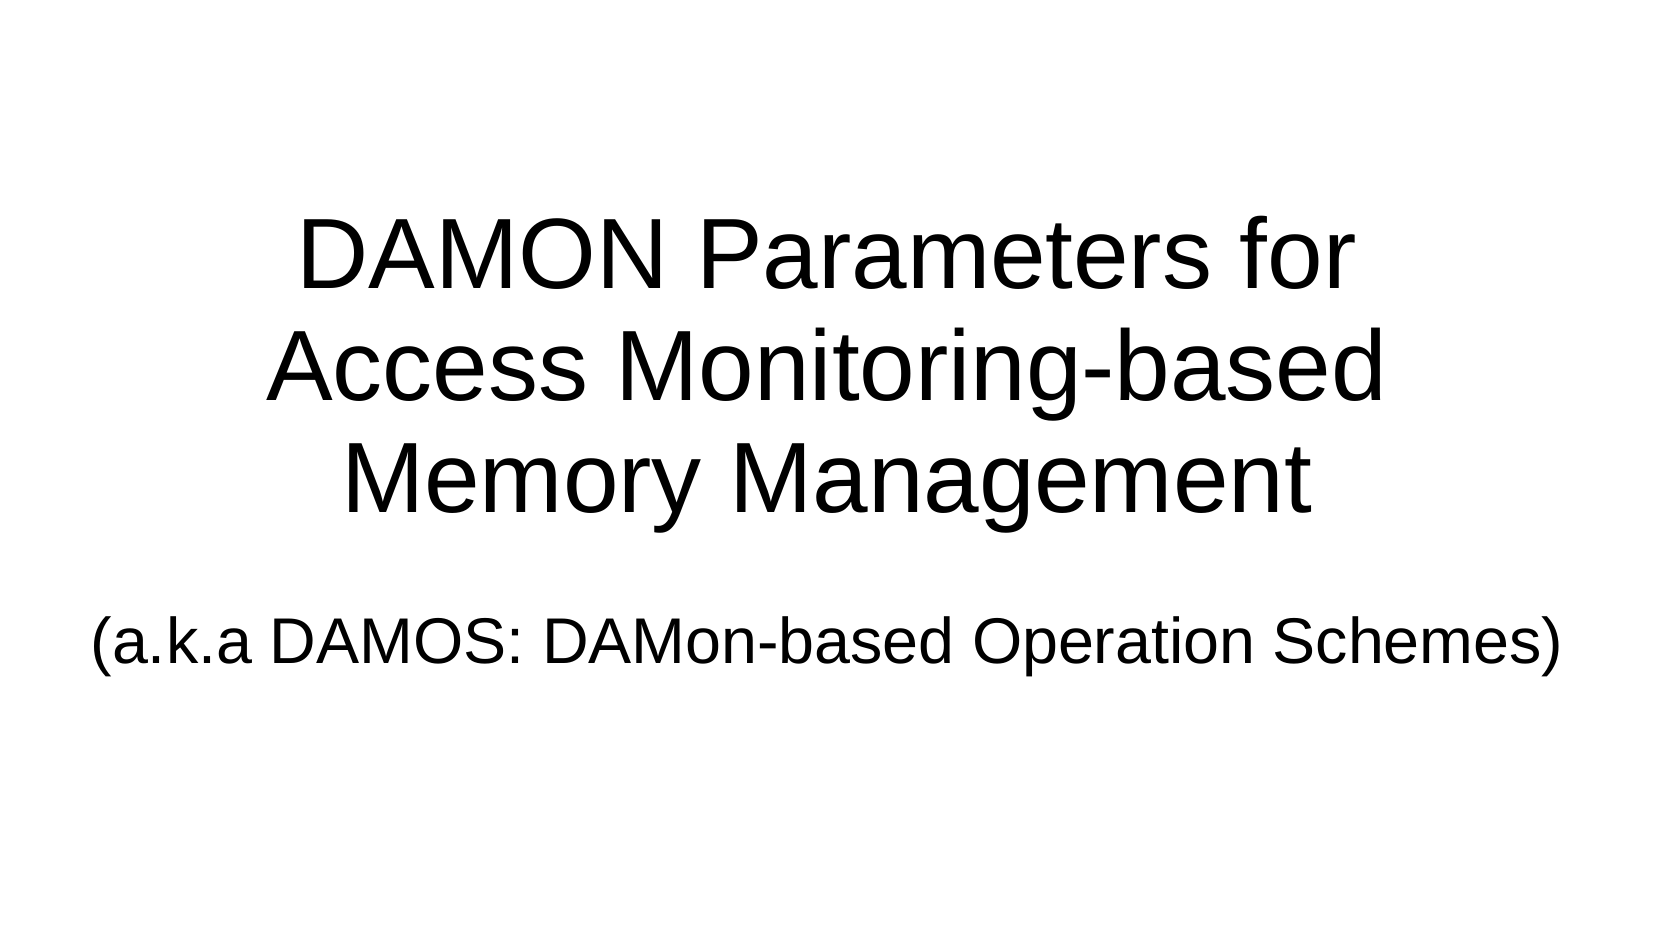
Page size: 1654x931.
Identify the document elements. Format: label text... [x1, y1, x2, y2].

text_box DAMON Parameters for Access Monitoring-based Memory Management (a.k.a DAMOS: DAMon-based Operation Schemes) [82, 108, 1571, 767]
